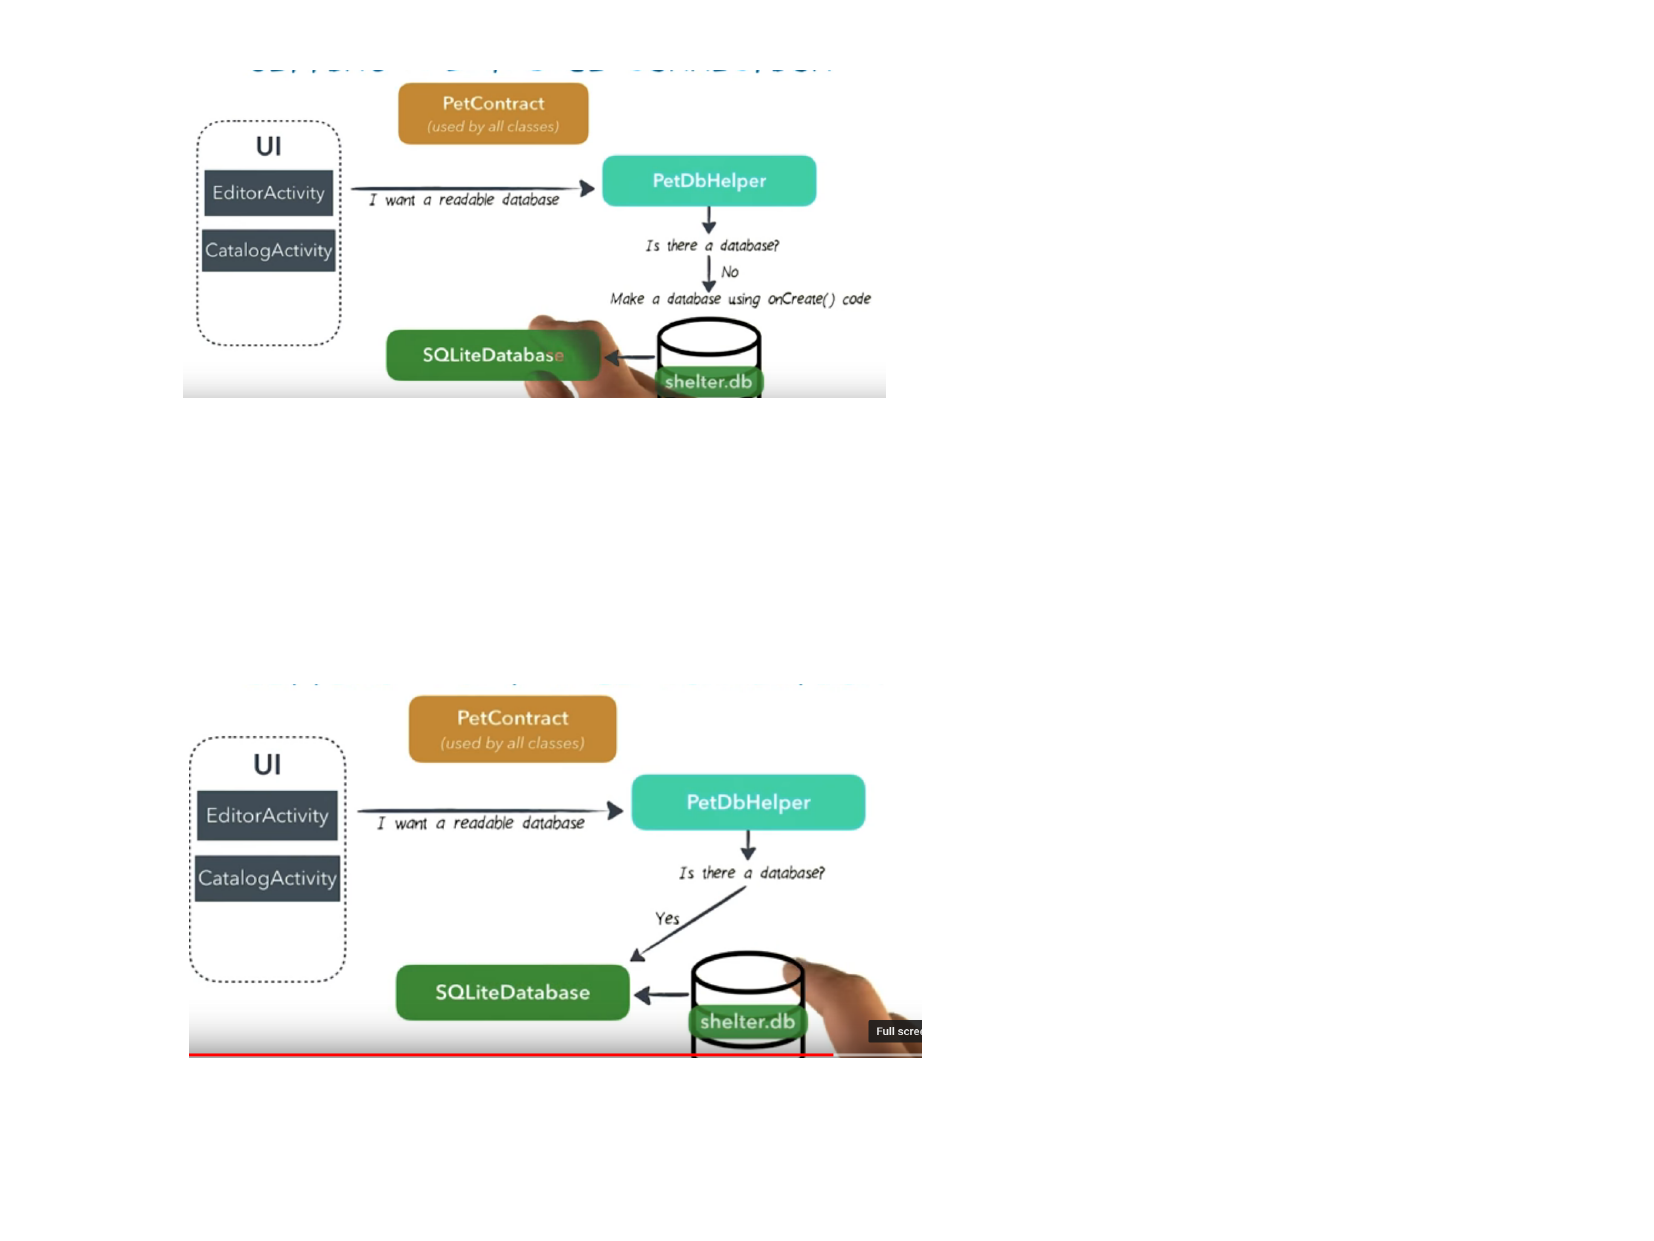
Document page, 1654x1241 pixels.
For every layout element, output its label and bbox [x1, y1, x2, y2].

picture [183, 70, 886, 398]
picture [189, 684, 922, 1058]
